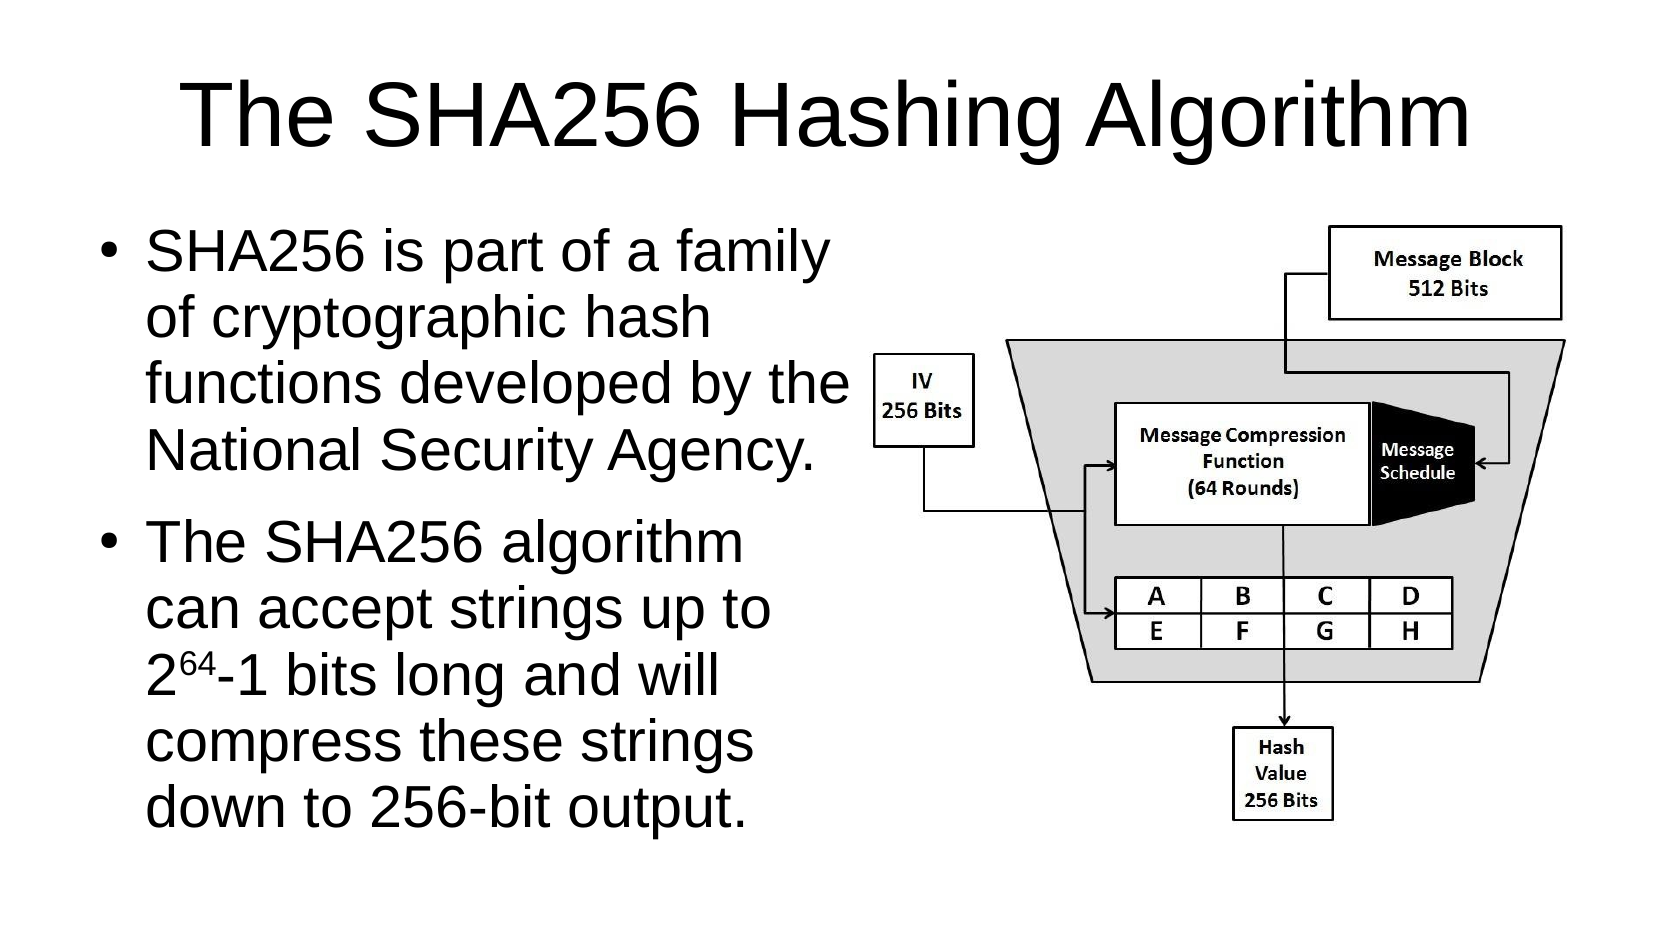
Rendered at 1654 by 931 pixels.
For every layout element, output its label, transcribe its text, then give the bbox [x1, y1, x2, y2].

list SHA256 is part of a family of cryptographic hash functions developed by the National Security Agency. The SHA256 algorithm can accept strings up to 264-1 bits long and will compress these strings down to 256-bit output. [82, 217, 856, 886]
picture [855, 211, 1583, 841]
title The SHA256 Hashing Algorithm [82, 37, 1571, 193]
